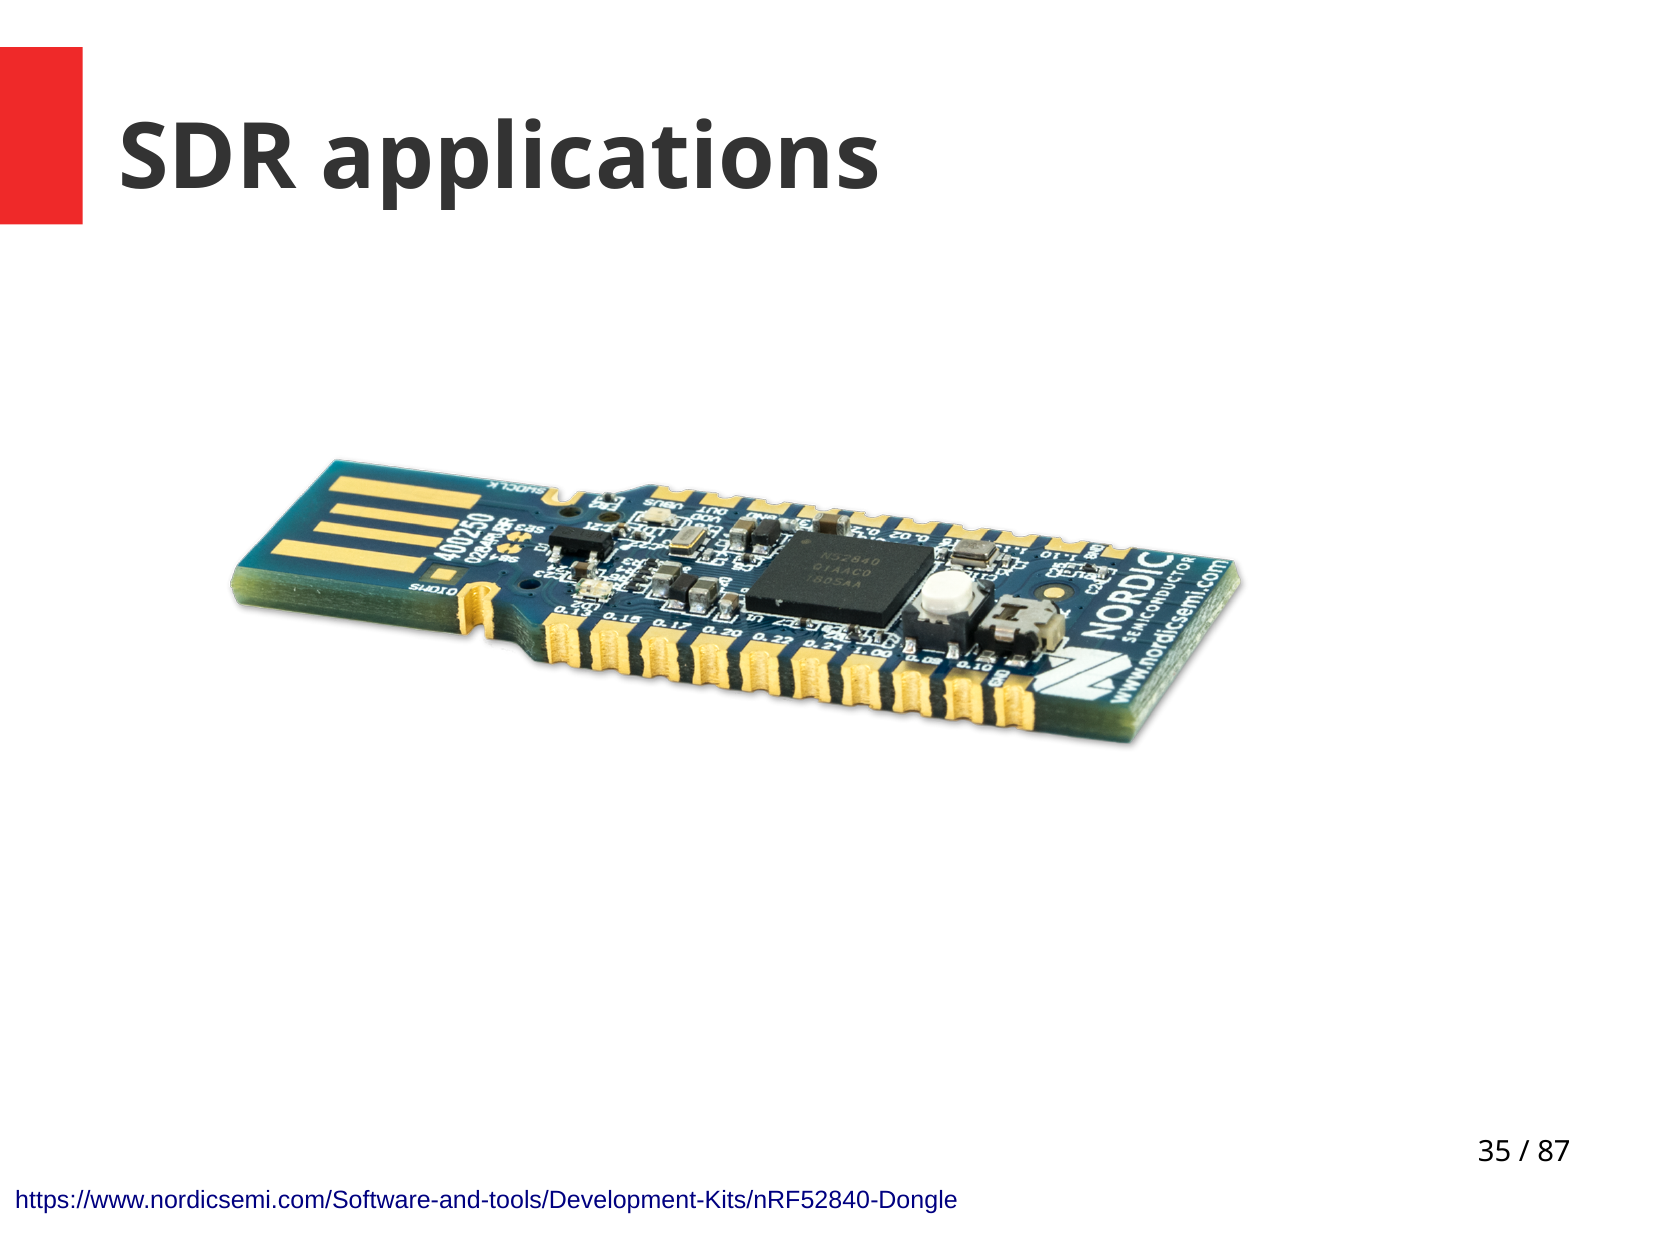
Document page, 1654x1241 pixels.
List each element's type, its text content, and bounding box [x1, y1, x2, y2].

title SDR applications [118, 49, 1571, 257]
text_box https://www.nordicsemi.com/Software-and-tools/Development-Kits/nRF52840-Dongle [0, 1178, 1471, 1236]
picture [210, 374, 1261, 828]
